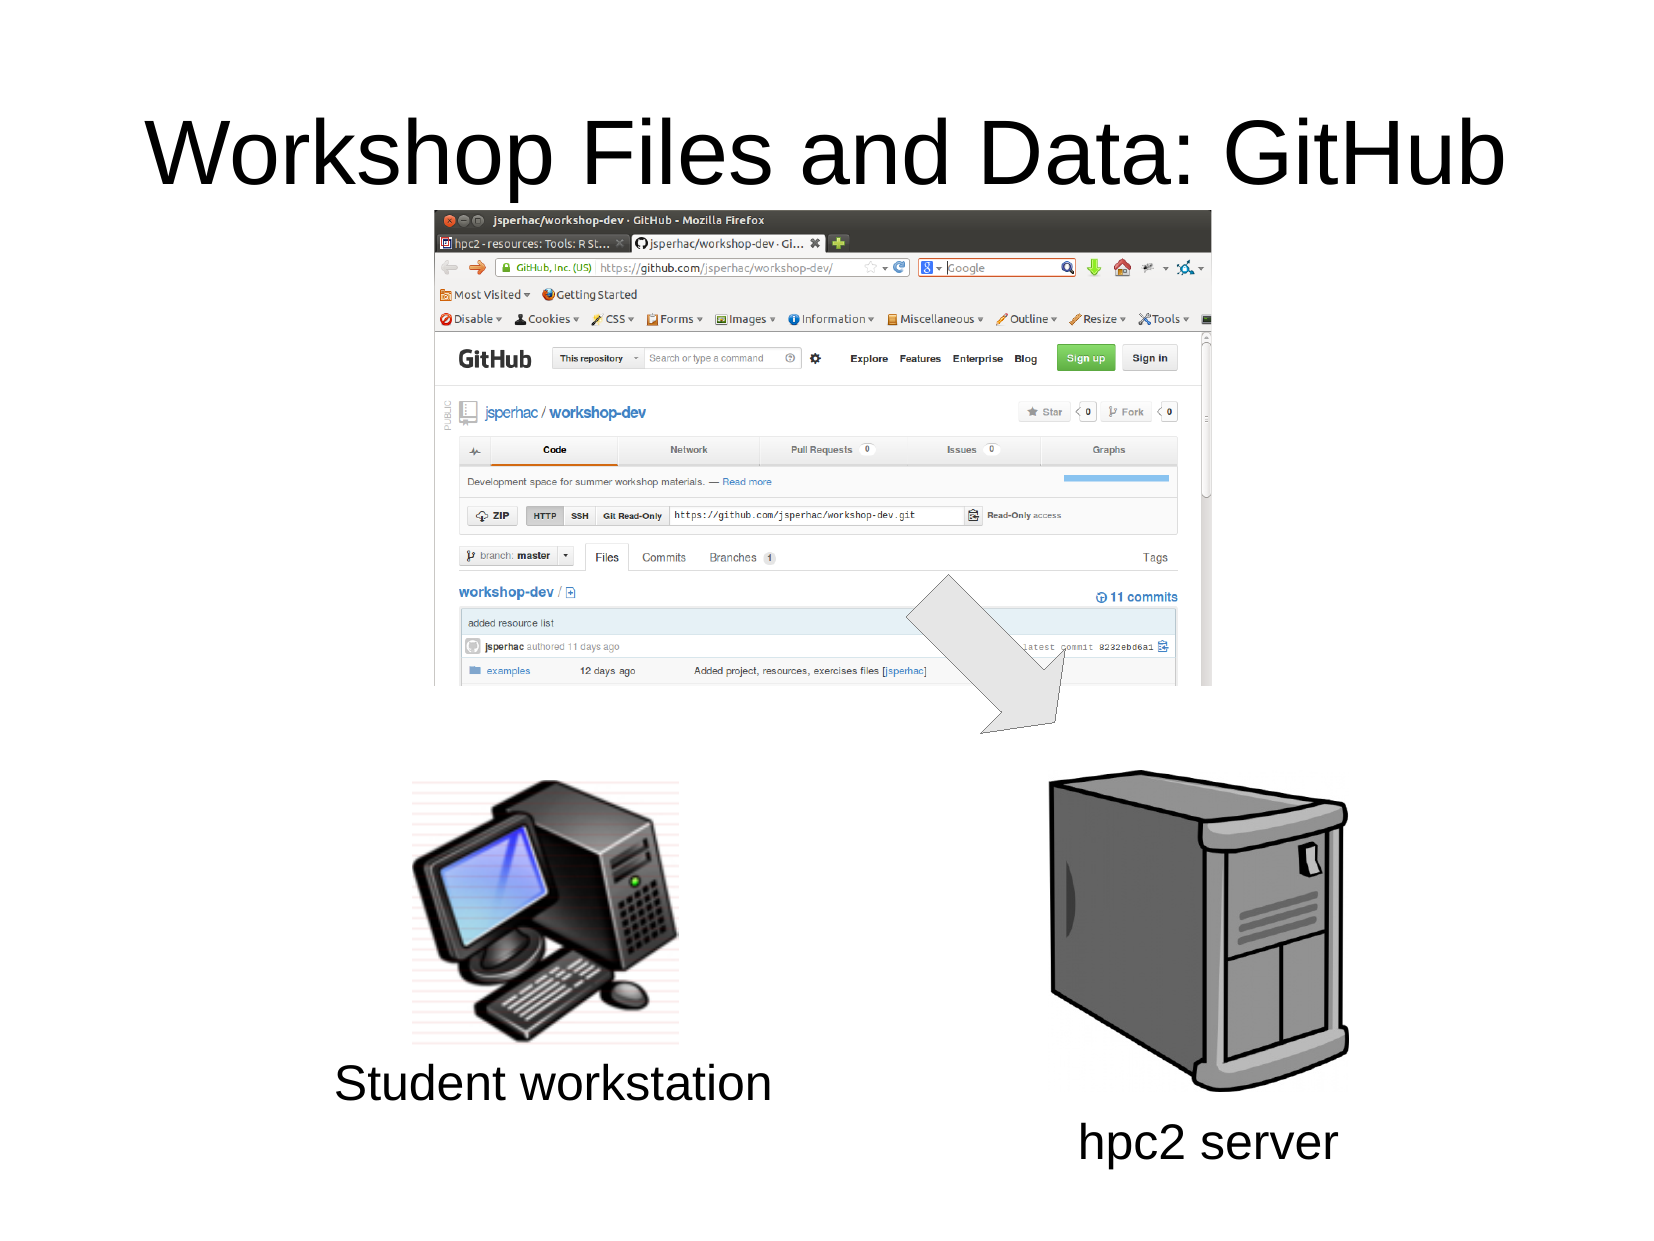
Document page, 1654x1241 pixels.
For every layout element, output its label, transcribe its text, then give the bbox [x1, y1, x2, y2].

picture [1048, 770, 1349, 1092]
picture [434, 257, 1212, 686]
text_box hpc2 server [1063, 1107, 1355, 1178]
text_box Student workstation [319, 1048, 788, 1119]
title Workshop Files and Data: GitHub [82, 49, 1571, 257]
text_box [906, 574, 1066, 734]
picture [412, 780, 679, 1047]
